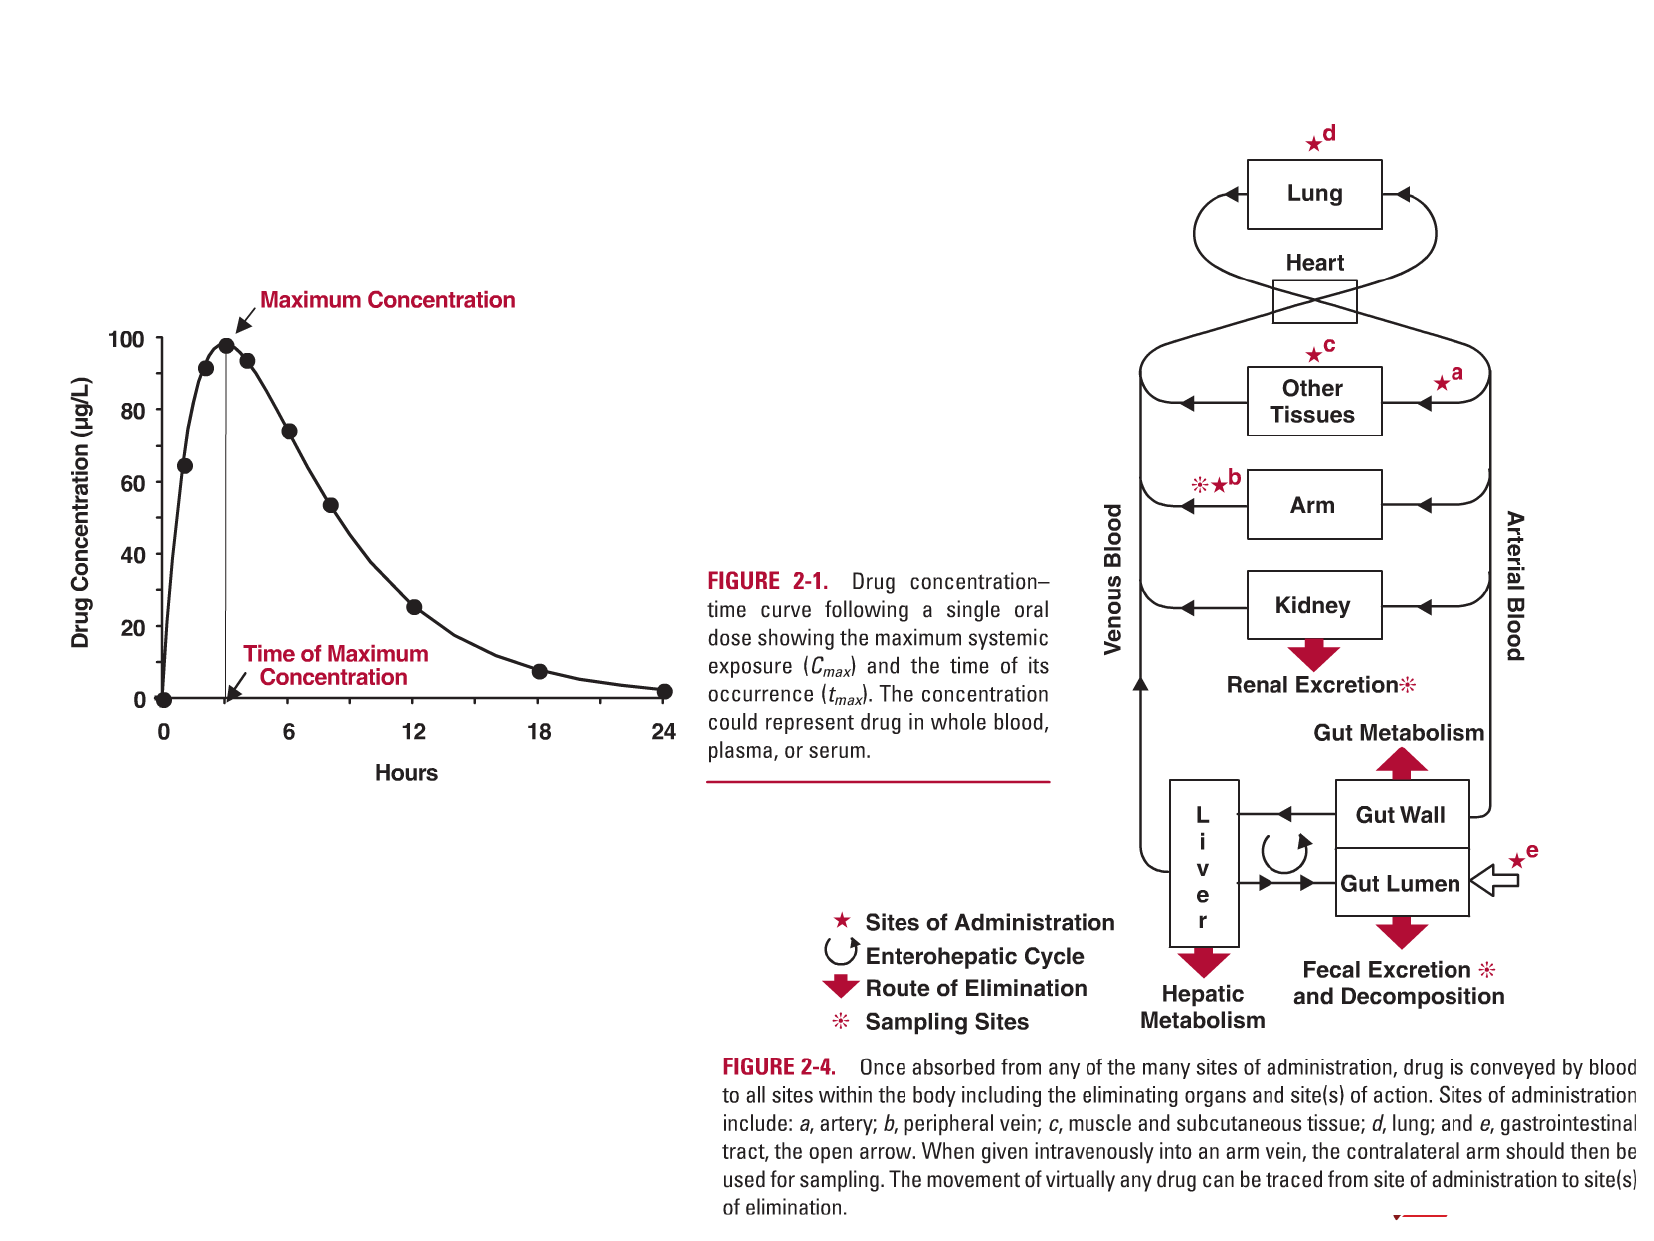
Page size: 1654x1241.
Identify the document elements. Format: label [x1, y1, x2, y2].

picture [70, 124, 1636, 1222]
